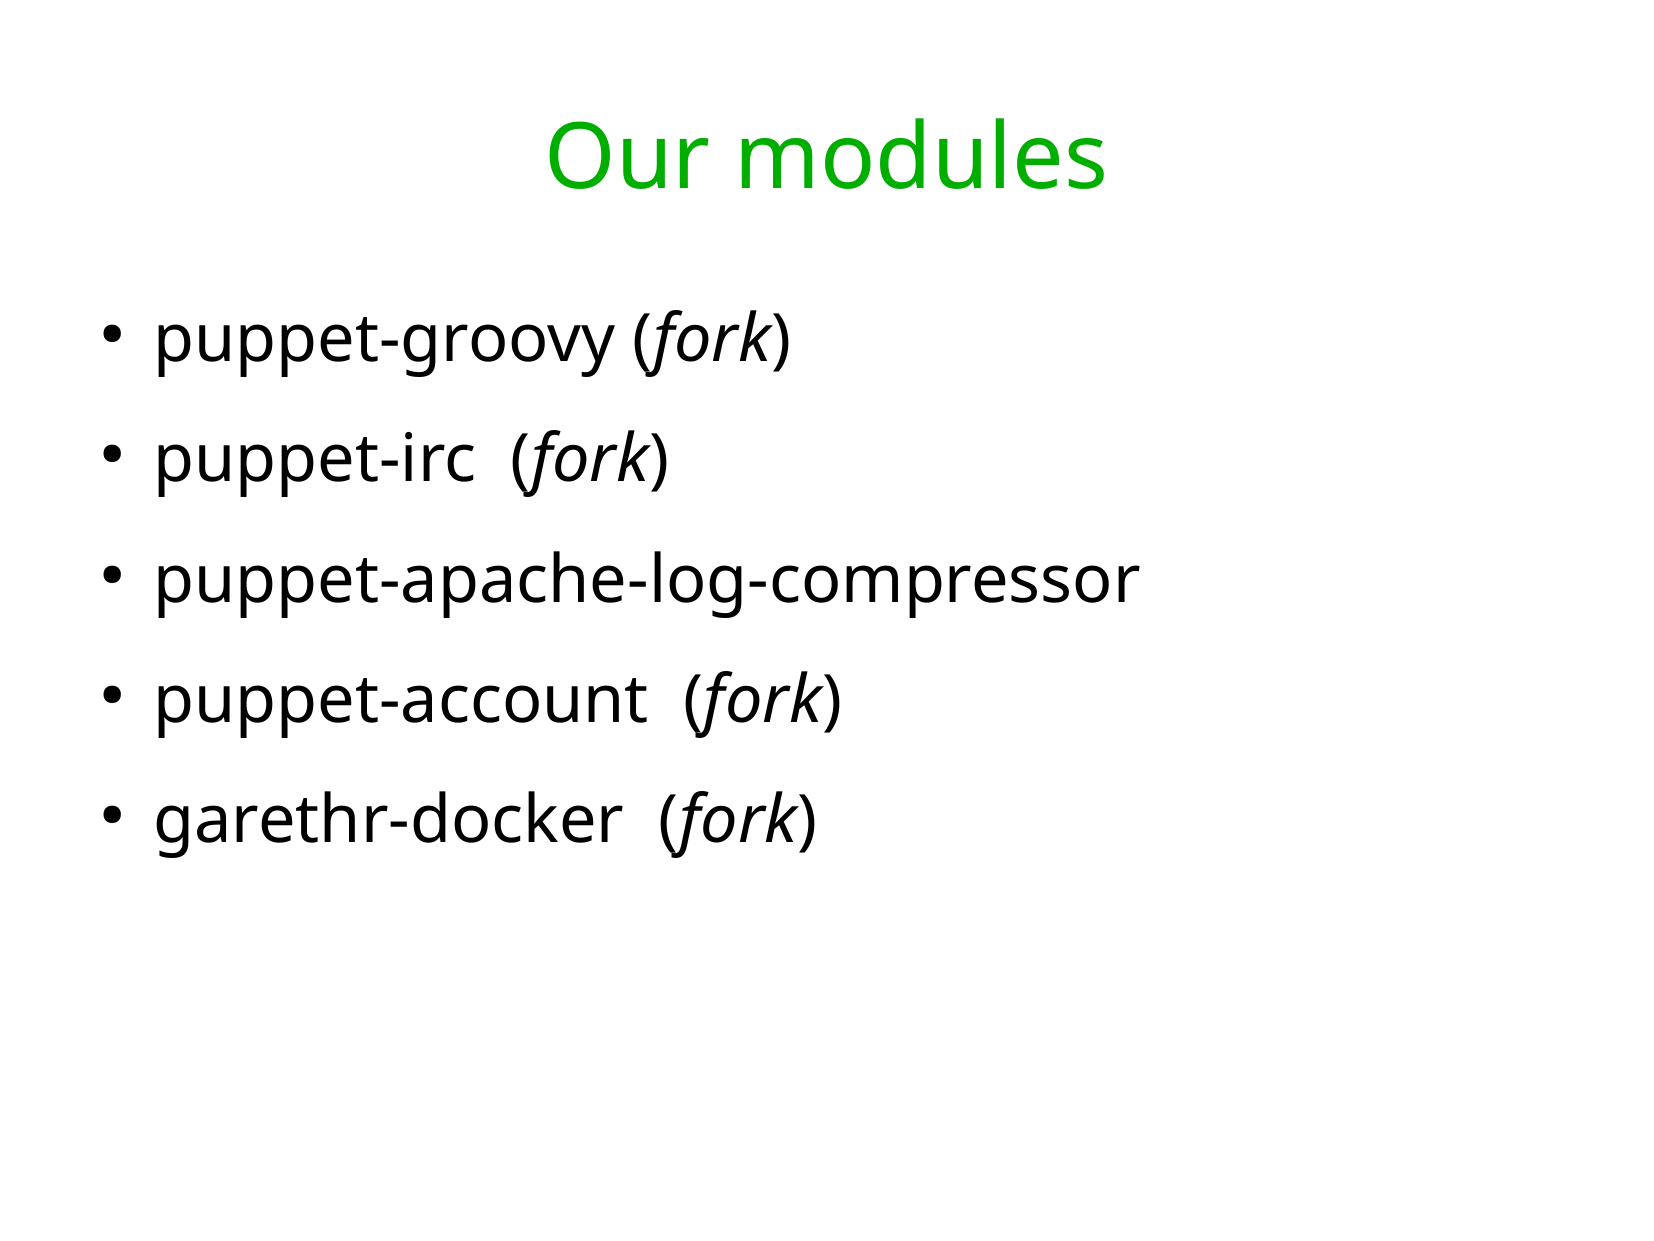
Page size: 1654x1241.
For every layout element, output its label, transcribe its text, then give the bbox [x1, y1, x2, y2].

list puppet-groovy (fork) puppet-irc (fork) puppet-apache-log-compressor puppet-account (fork) garethr-docker (fork) [82, 290, 1571, 1010]
title Our modules [82, 49, 1571, 257]
